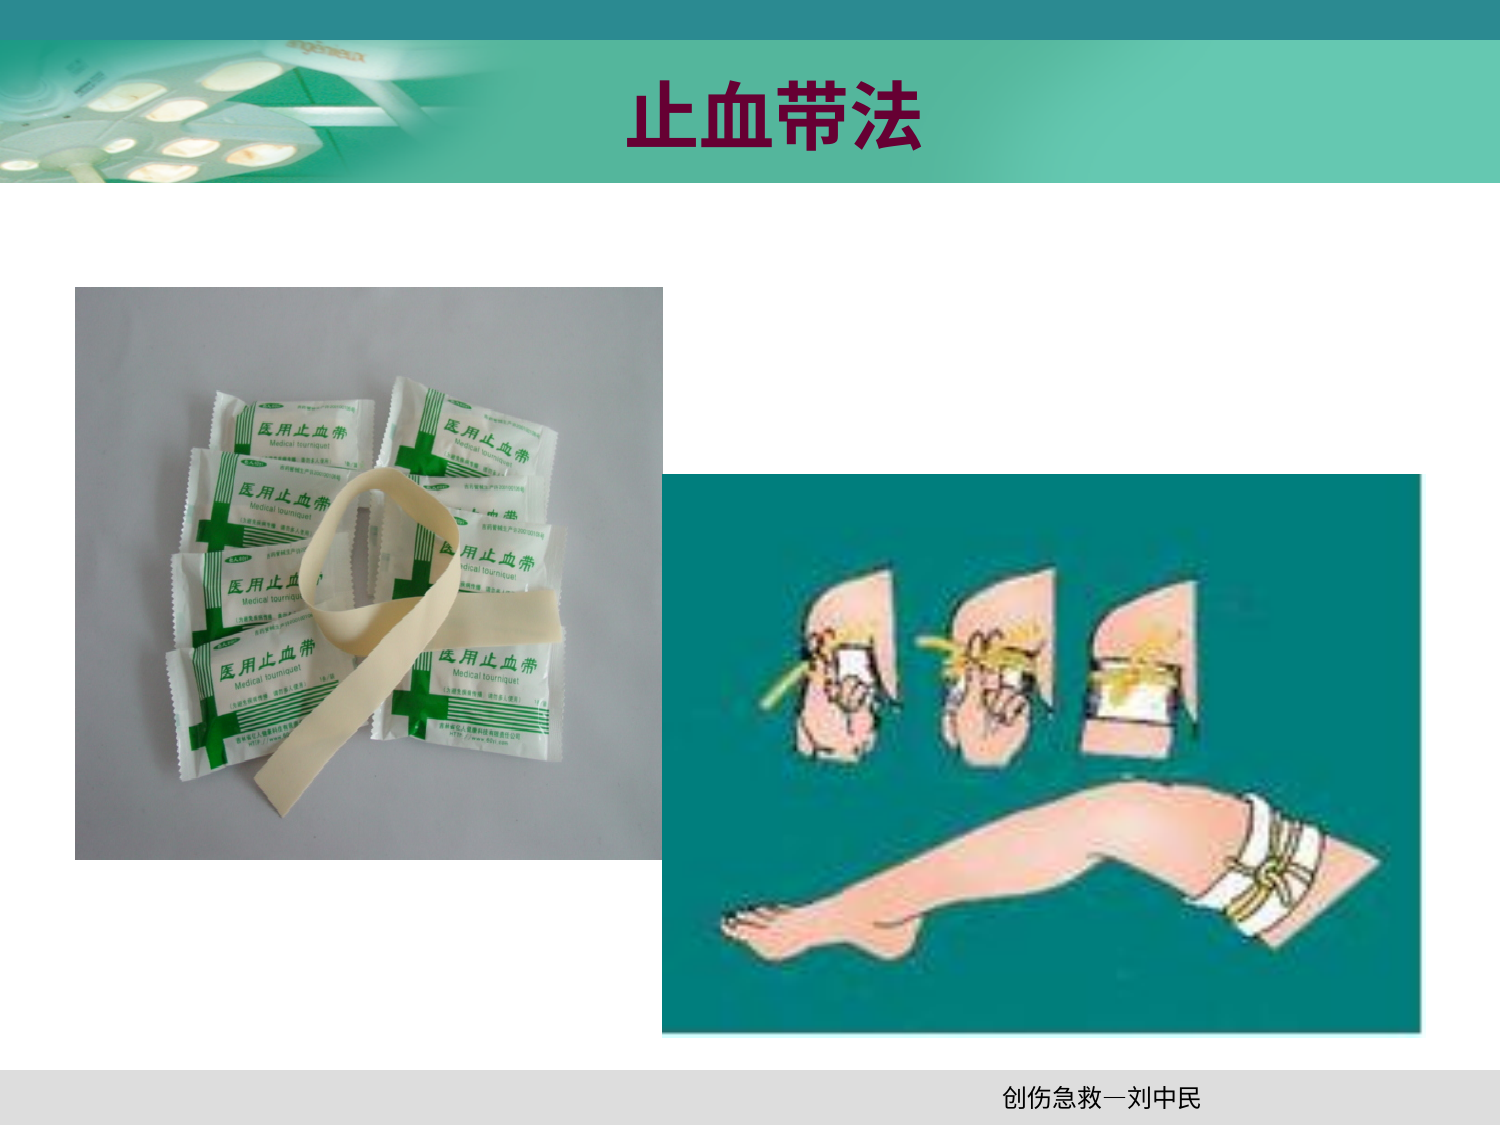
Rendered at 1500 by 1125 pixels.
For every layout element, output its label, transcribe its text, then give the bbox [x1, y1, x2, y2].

picture [75, 287, 1426, 1038]
text_box 创伤急救—刘中民 [987, 1074, 1463, 1125]
title 止血带法 [87, 62, 1461, 155]
